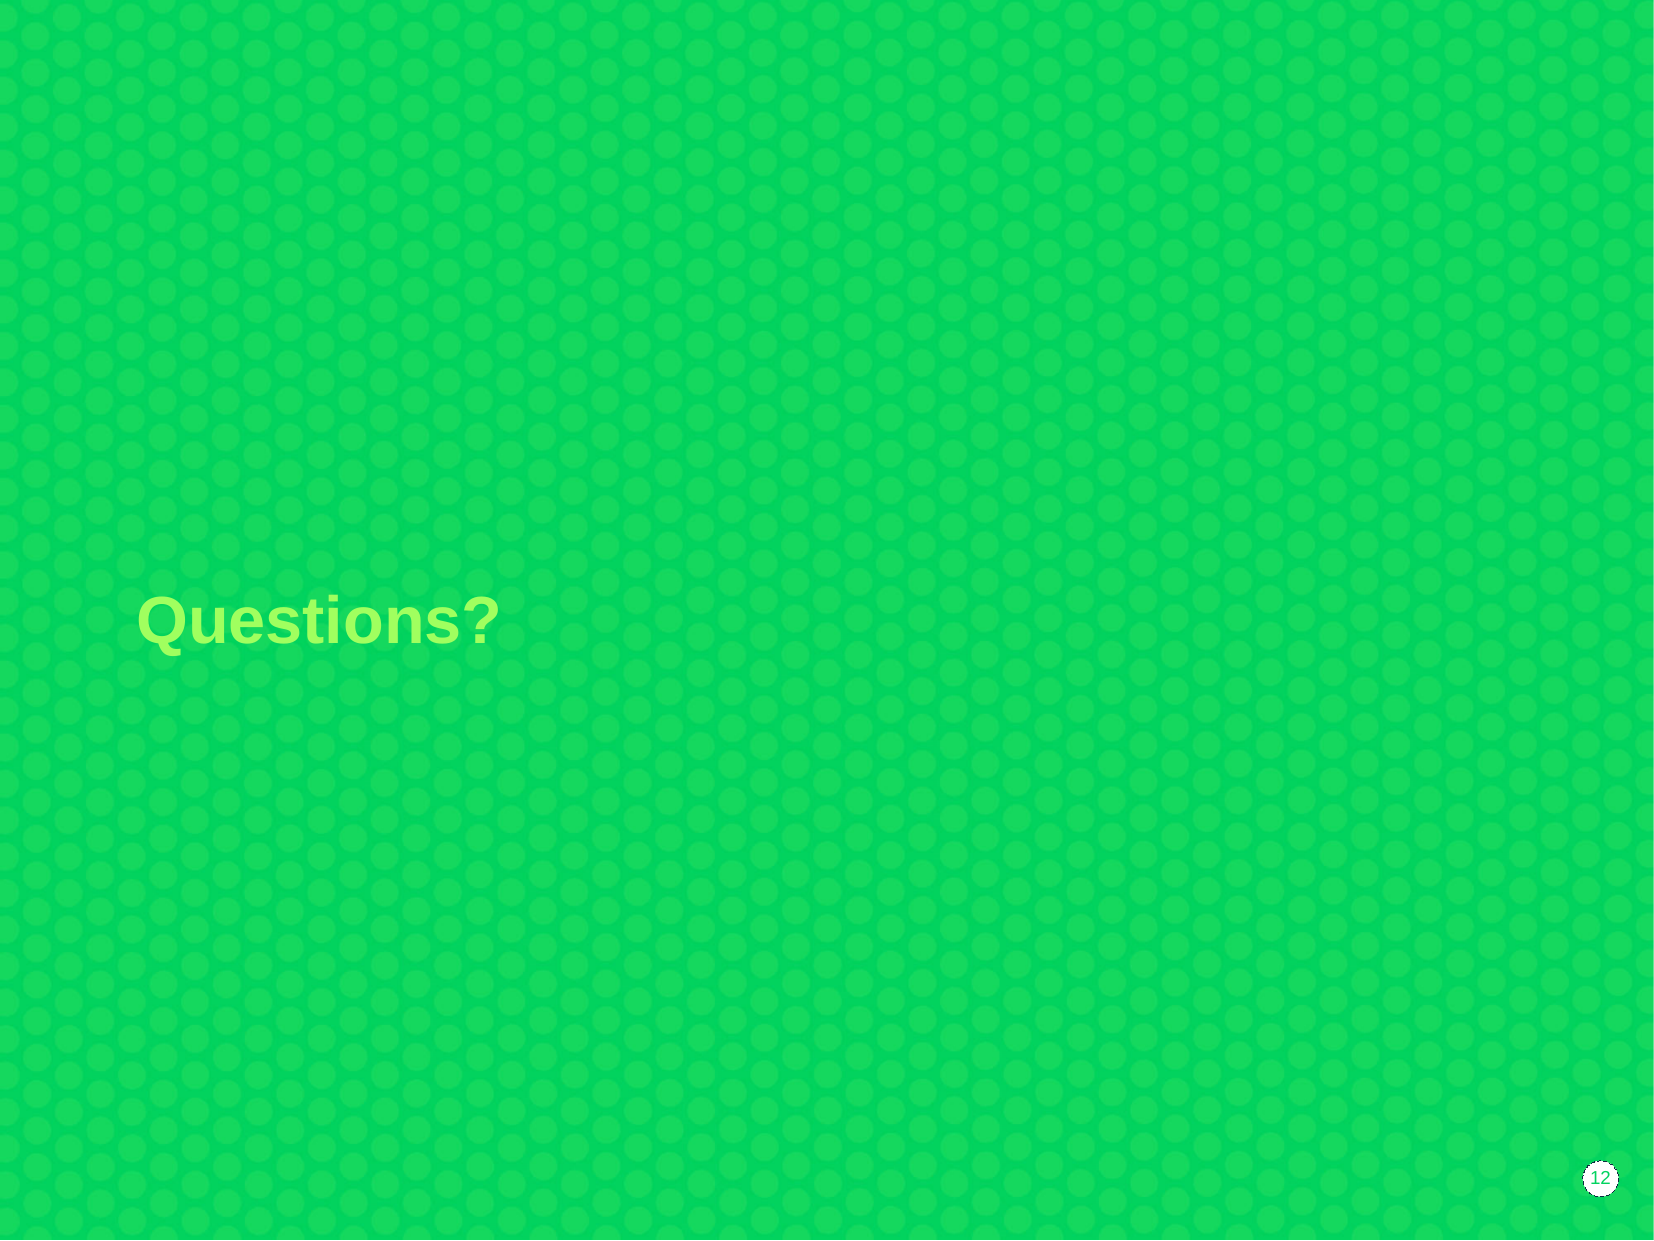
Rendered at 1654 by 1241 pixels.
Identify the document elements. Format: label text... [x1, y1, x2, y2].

title Questions? [121, 516, 1531, 724]
picture [0, 0, 1654, 1240]
